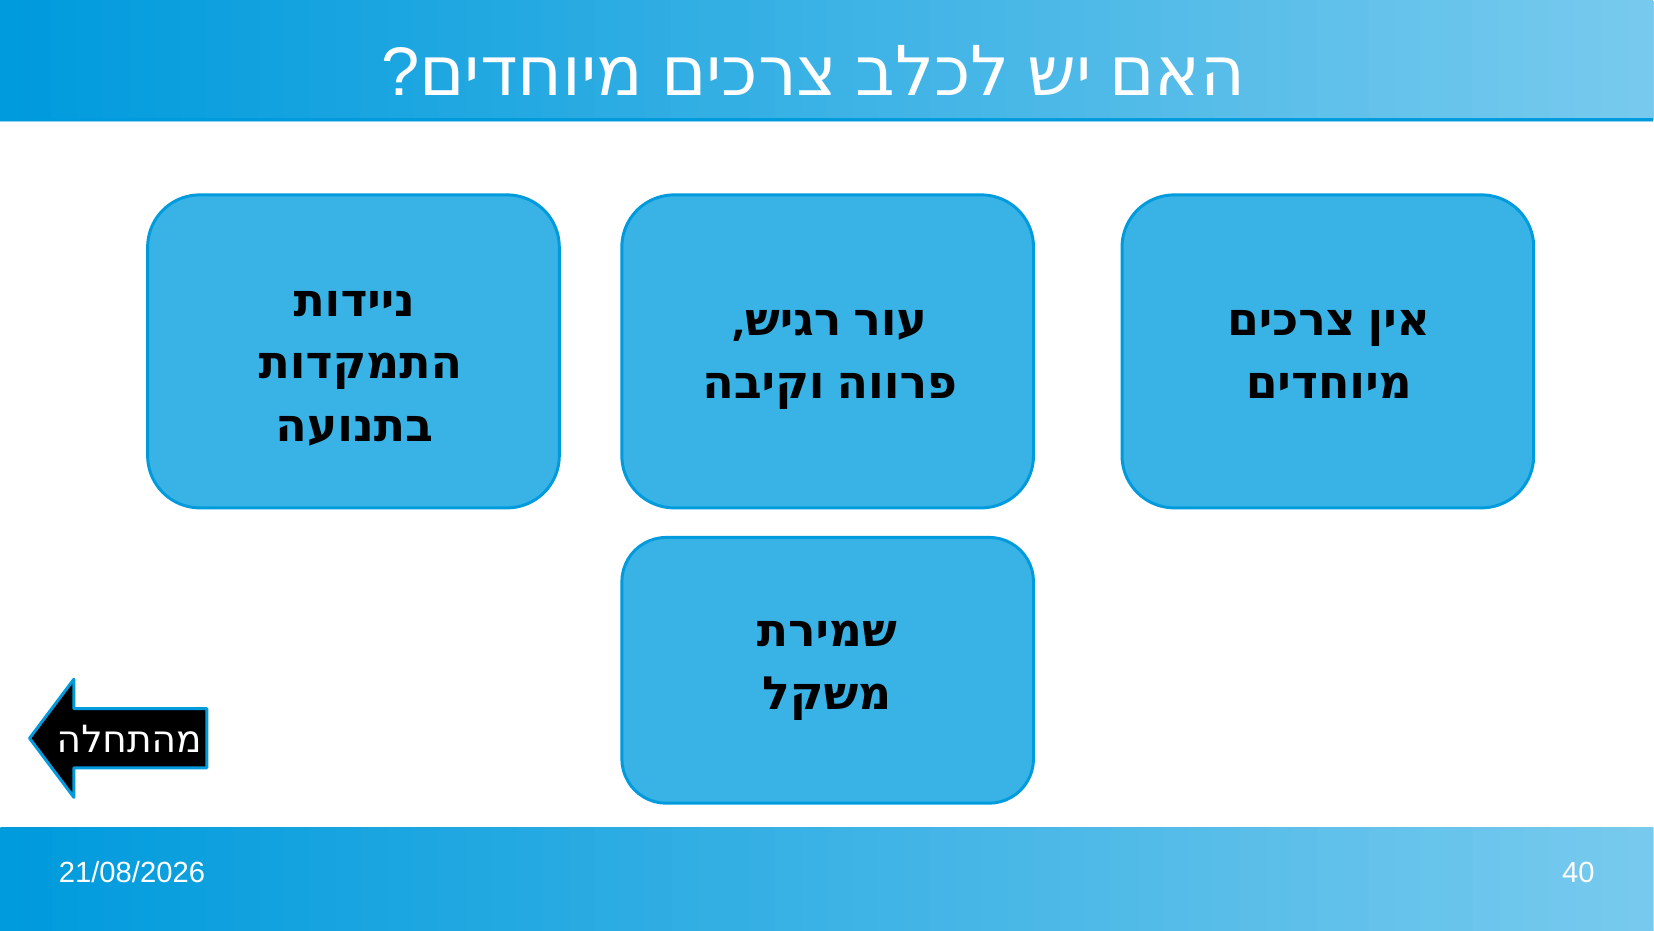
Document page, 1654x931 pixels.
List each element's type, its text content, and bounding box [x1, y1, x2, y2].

text_box [621, 537, 1034, 804]
text_box [147, 194, 560, 508]
text_box [621, 194, 1034, 508]
text_box מהתחלה [29, 679, 207, 798]
text_box אין צרכים מיוחדים [1181, 279, 1477, 420]
title ?האם יש לכלב צרכים מיוחדים [59, 21, 1595, 116]
text_box שמירת משקל [679, 590, 975, 763]
text_box [1122, 194, 1534, 508]
text_box ניידות התמקדות בתנועה [206, 259, 502, 463]
text_box עור רגיש, פרווה וקיבה [667, 279, 993, 420]
